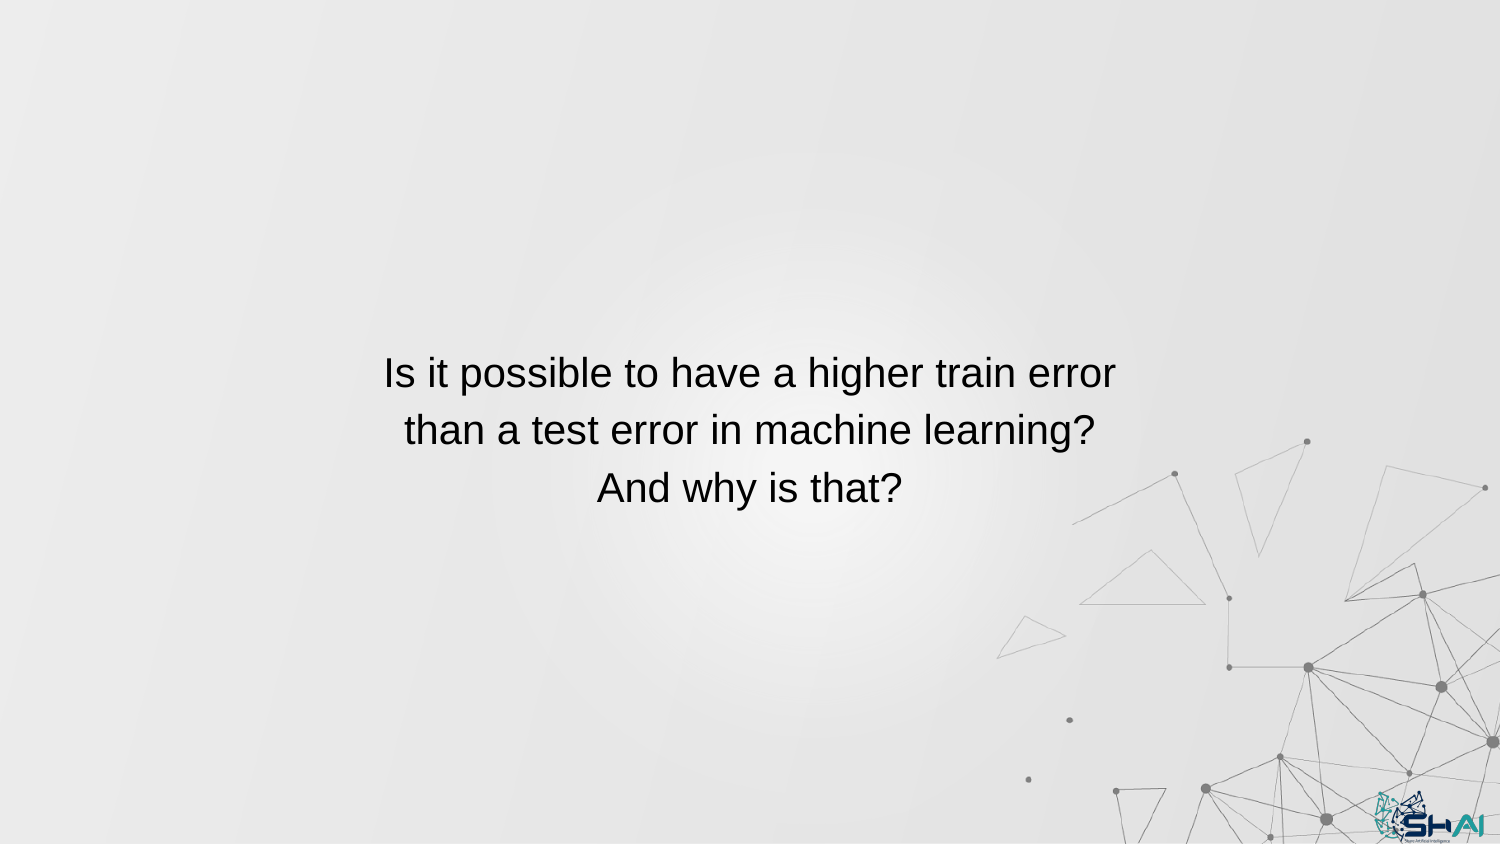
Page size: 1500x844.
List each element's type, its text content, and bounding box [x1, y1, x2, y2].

text_box Is it possible to have a higher train error than a test error in machine learning? And why is that? [347, 323, 1153, 526]
picture [0, 0, 1500, 844]
